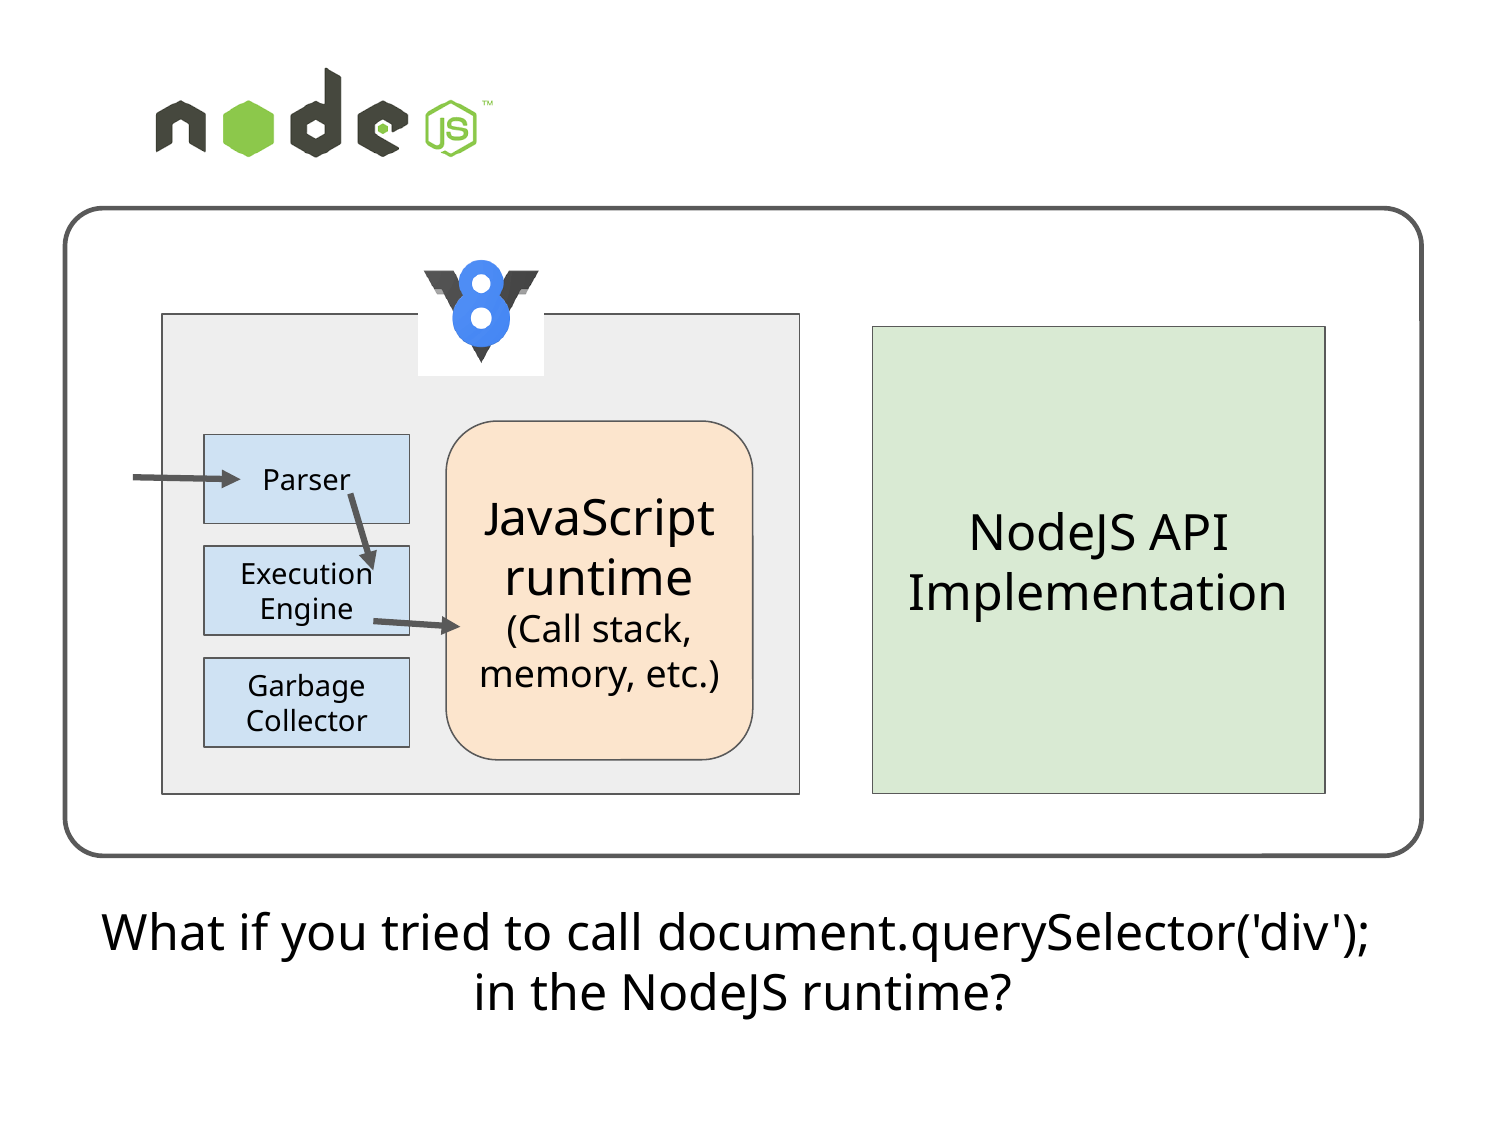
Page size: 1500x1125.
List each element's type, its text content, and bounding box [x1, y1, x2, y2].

text_box Parser [204, 434, 410, 524]
picture [132, 53, 501, 179]
text_box NodeJS API Implementation [872, 326, 1326, 794]
text_box Garbage Collector [204, 658, 410, 748]
picture [418, 249, 544, 376]
text_box What if you tried to call document.querySelector('div'); in the NodeJS runtime? [86, 885, 1400, 1086]
text_box JavaScript runtime (Call stack, memory, etc.) [446, 421, 753, 760]
text_box Execution Engine [204, 545, 410, 635]
text_box [161, 314, 800, 794]
